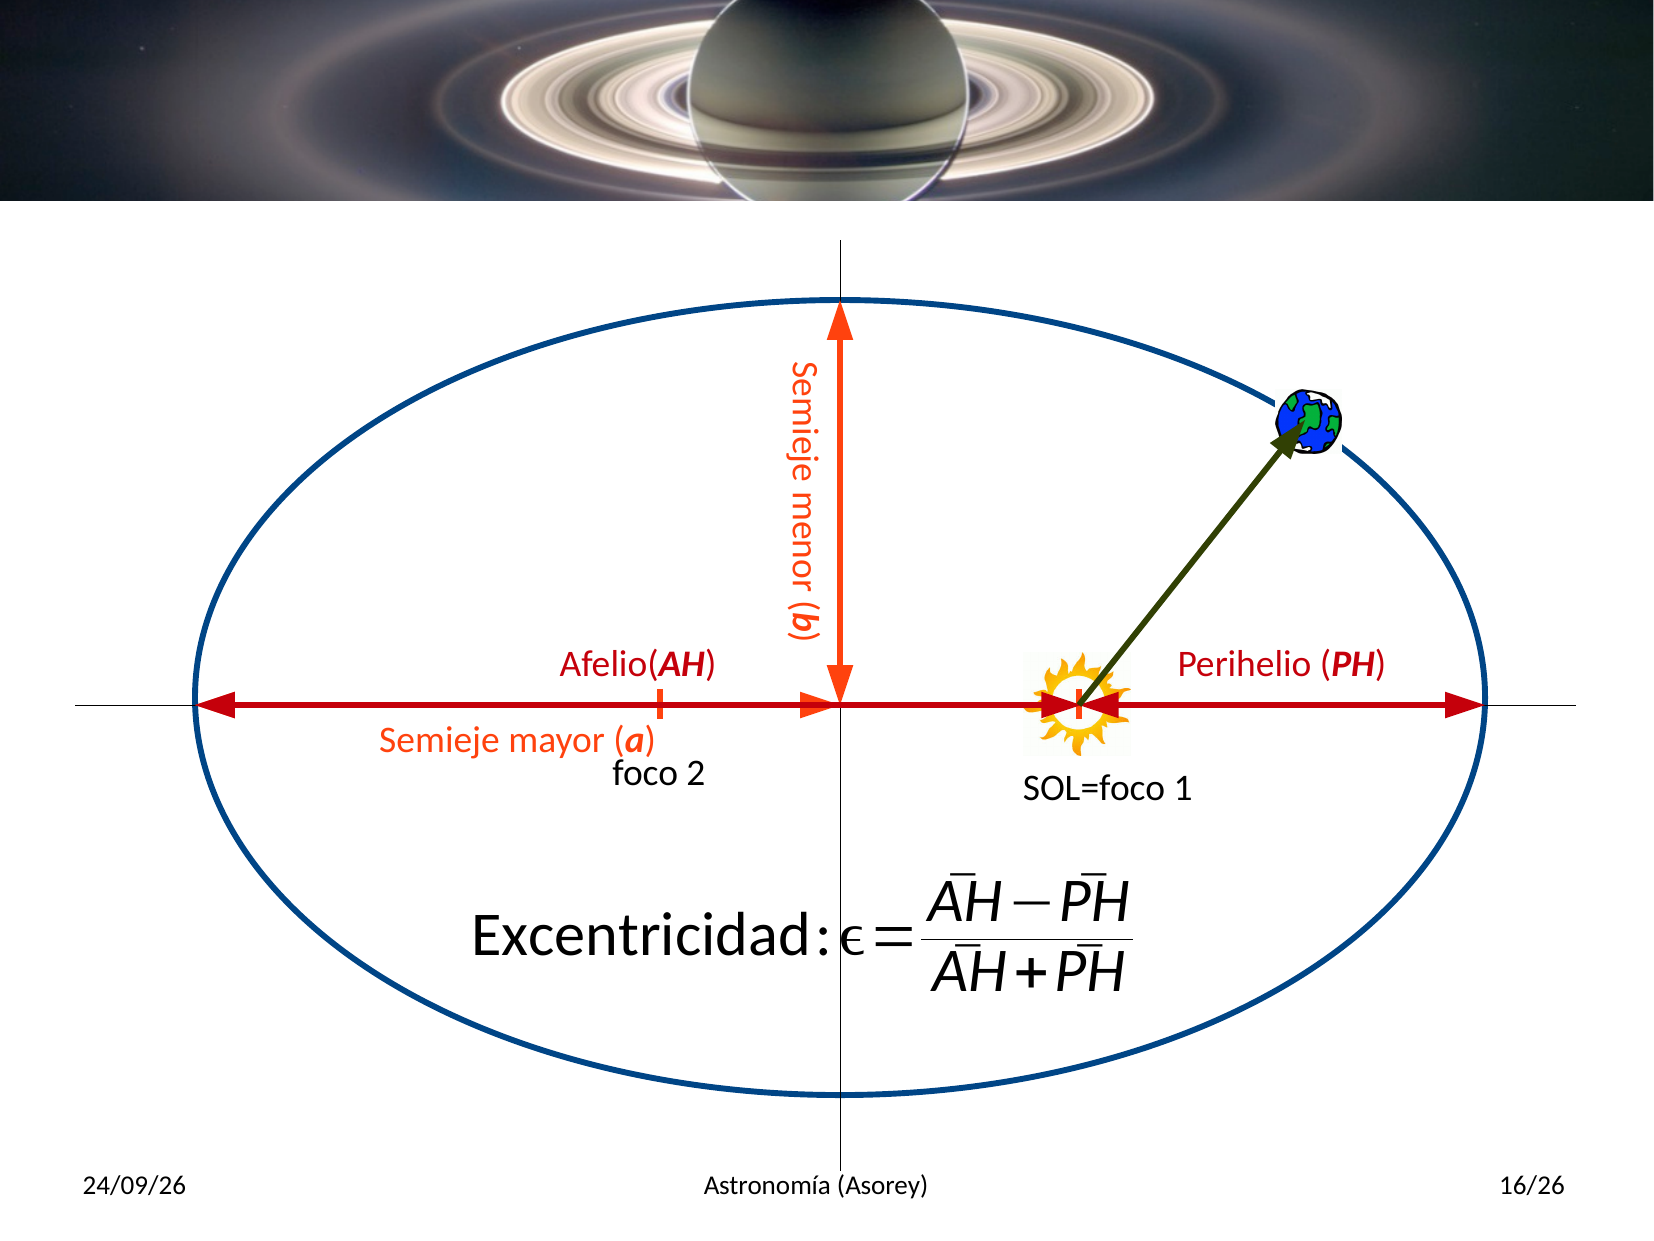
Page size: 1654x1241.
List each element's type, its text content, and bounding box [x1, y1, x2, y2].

picture [0, 0, 1654, 201]
chart [465, 870, 1141, 1008]
picture [1086, 652, 1131, 702]
picture [1023, 652, 1116, 702]
picture [1023, 707, 1131, 756]
picture [1275, 389, 1342, 454]
text_box SOL=foco 1 [1008, 765, 1207, 818]
text_box foco 2 [597, 750, 721, 803]
